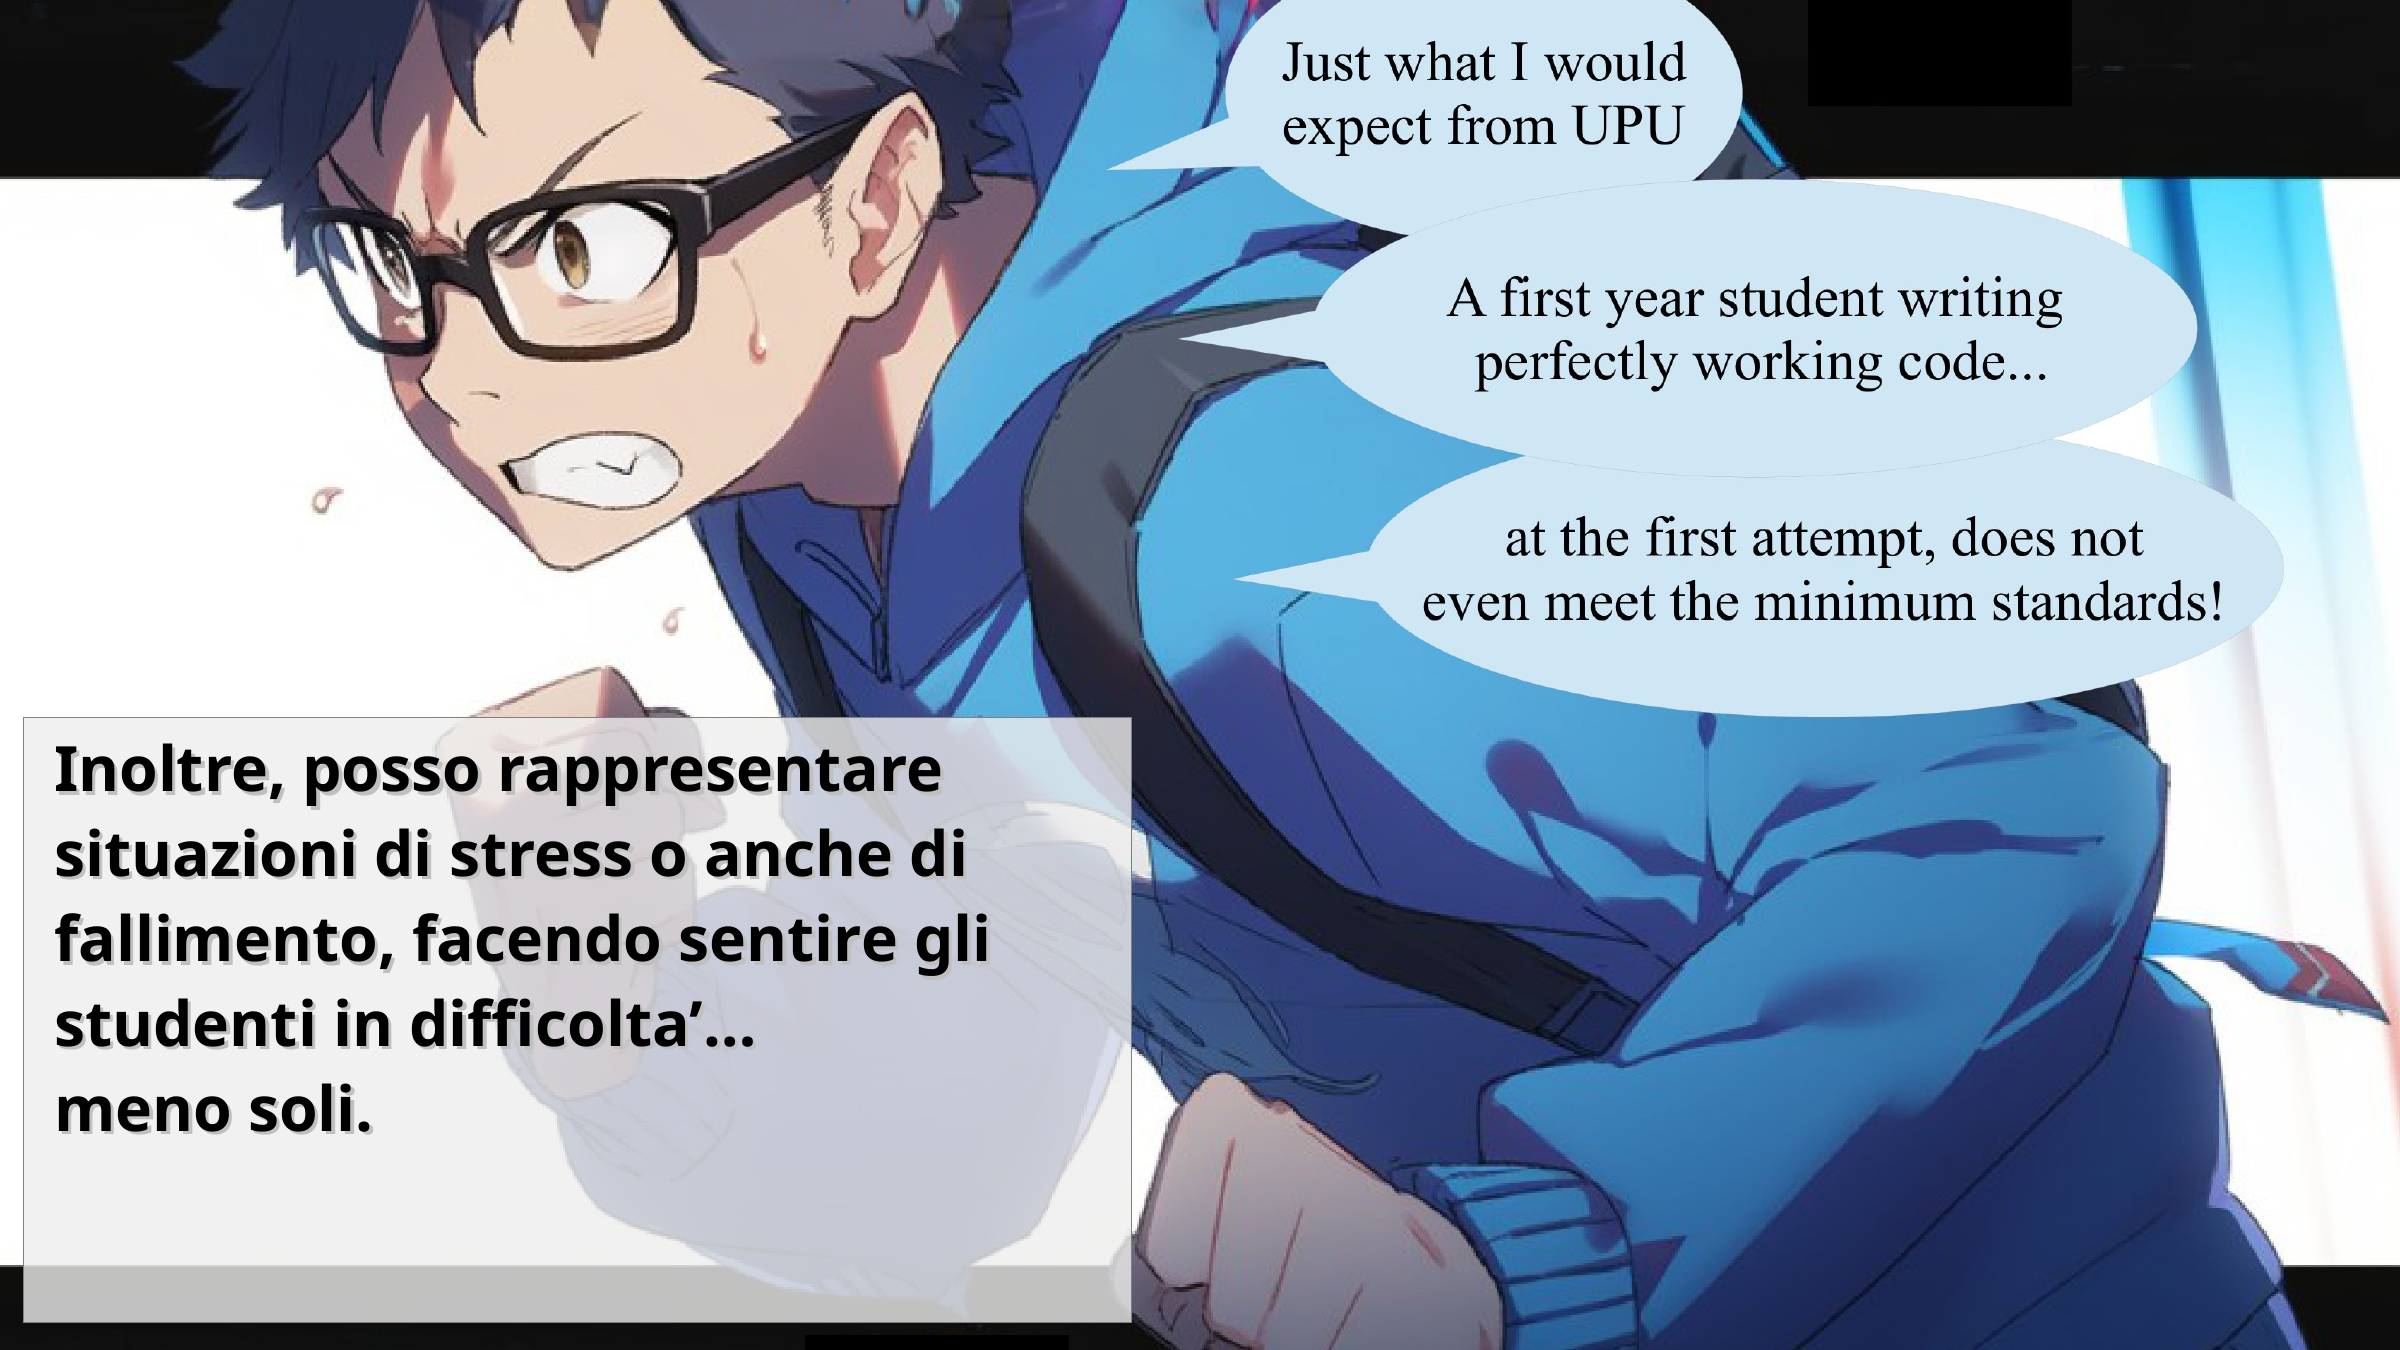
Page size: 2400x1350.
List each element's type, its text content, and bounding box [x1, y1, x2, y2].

text_box Inoltre, posso rappresentare situazioni di stress o anche di fallimento, facendo sentire gli studenti in difficolta’… meno soli. [23, 717, 1132, 1323]
picture [0, 0, 2400, 1350]
